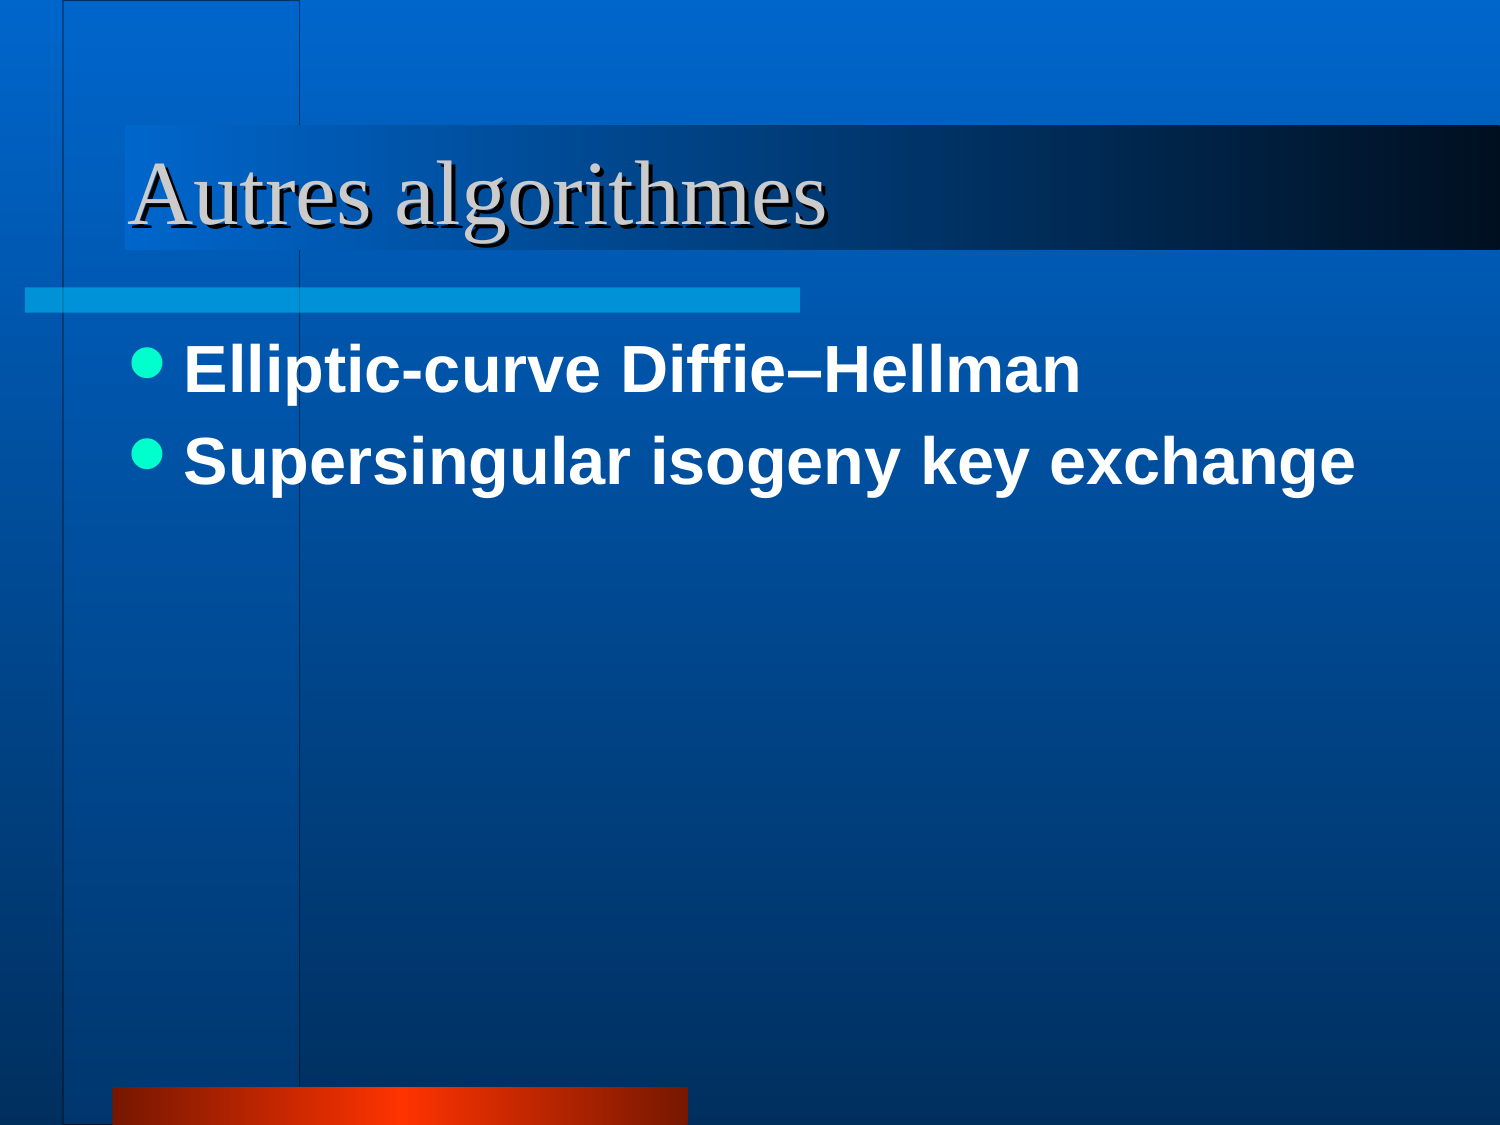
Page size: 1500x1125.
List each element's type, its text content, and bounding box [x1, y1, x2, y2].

title Autres algorithmes [112, 99, 1388, 288]
list Elliptic-curve Diffie–Hellman Supersingular isogeny key exchange [112, 324, 1388, 1001]
